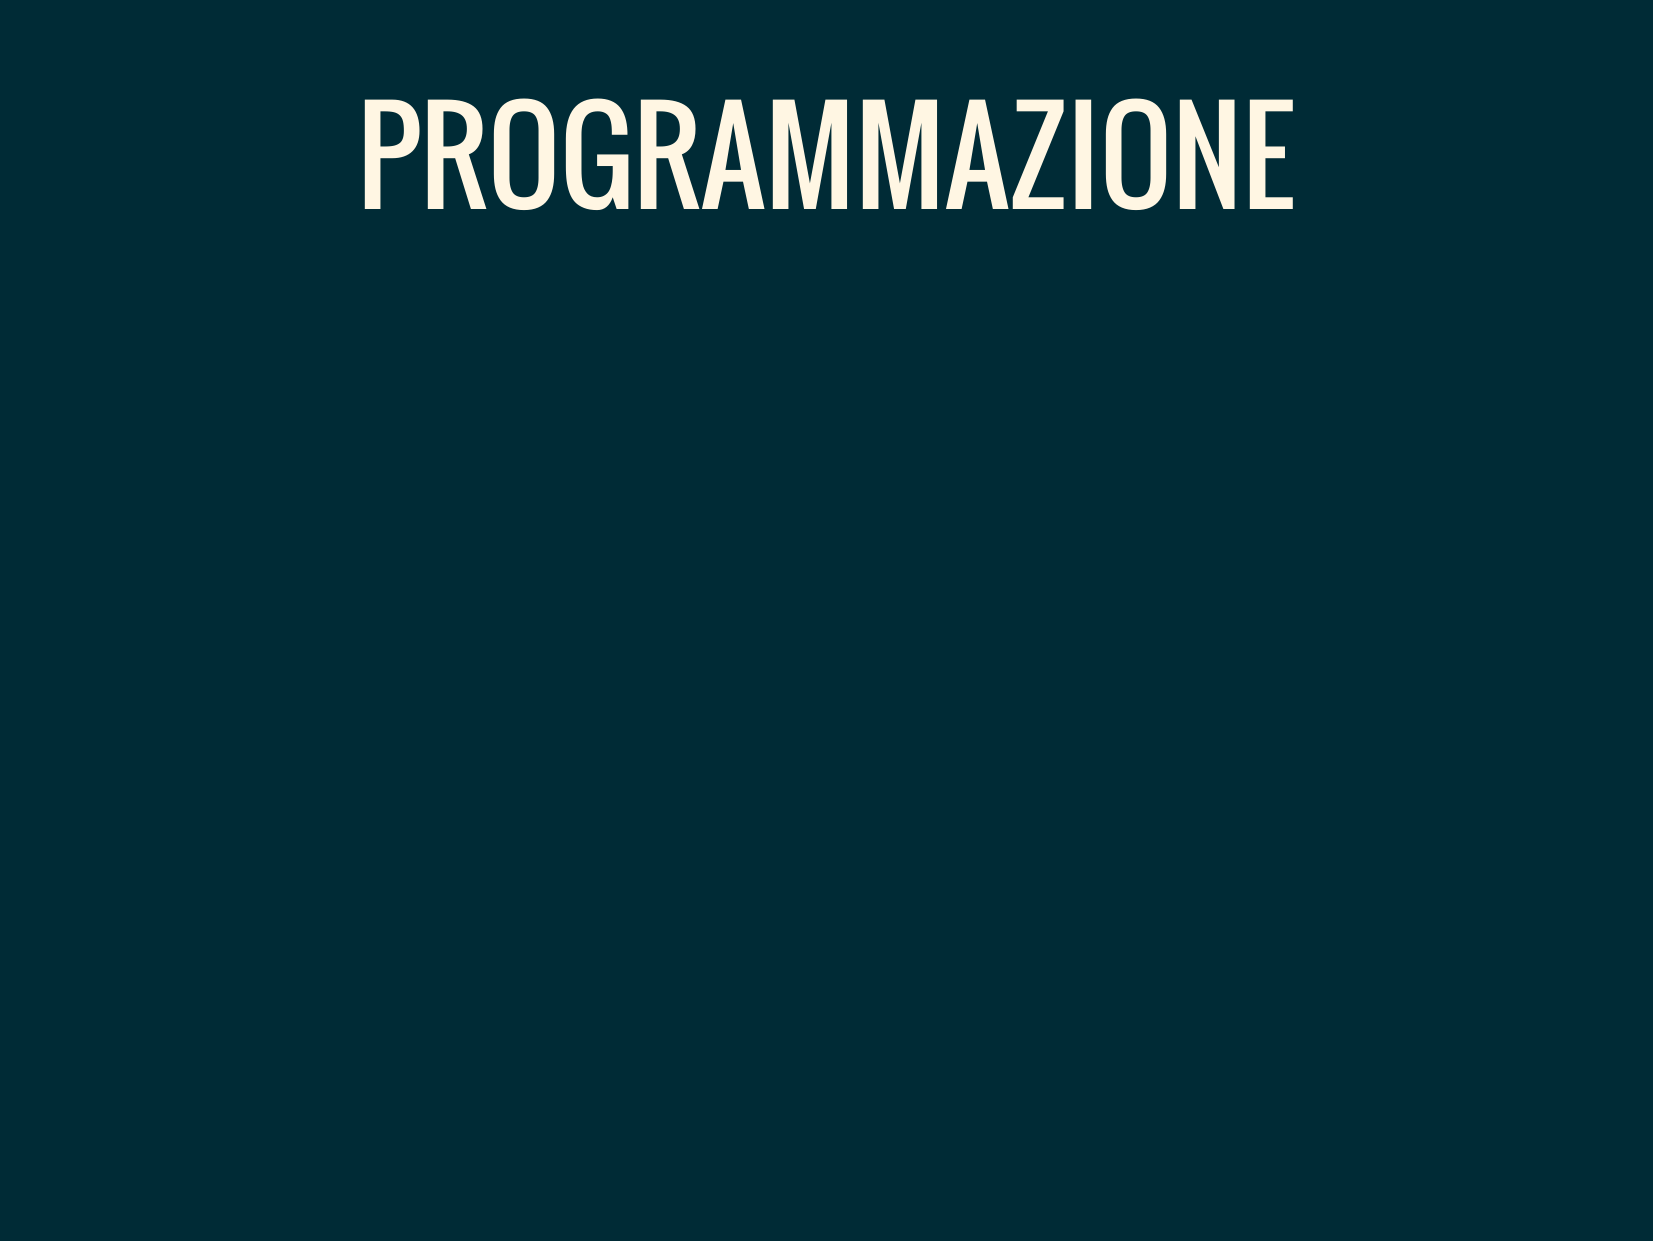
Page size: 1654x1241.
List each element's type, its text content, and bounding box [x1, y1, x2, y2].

title Programmazione [82, 49, 1571, 257]
